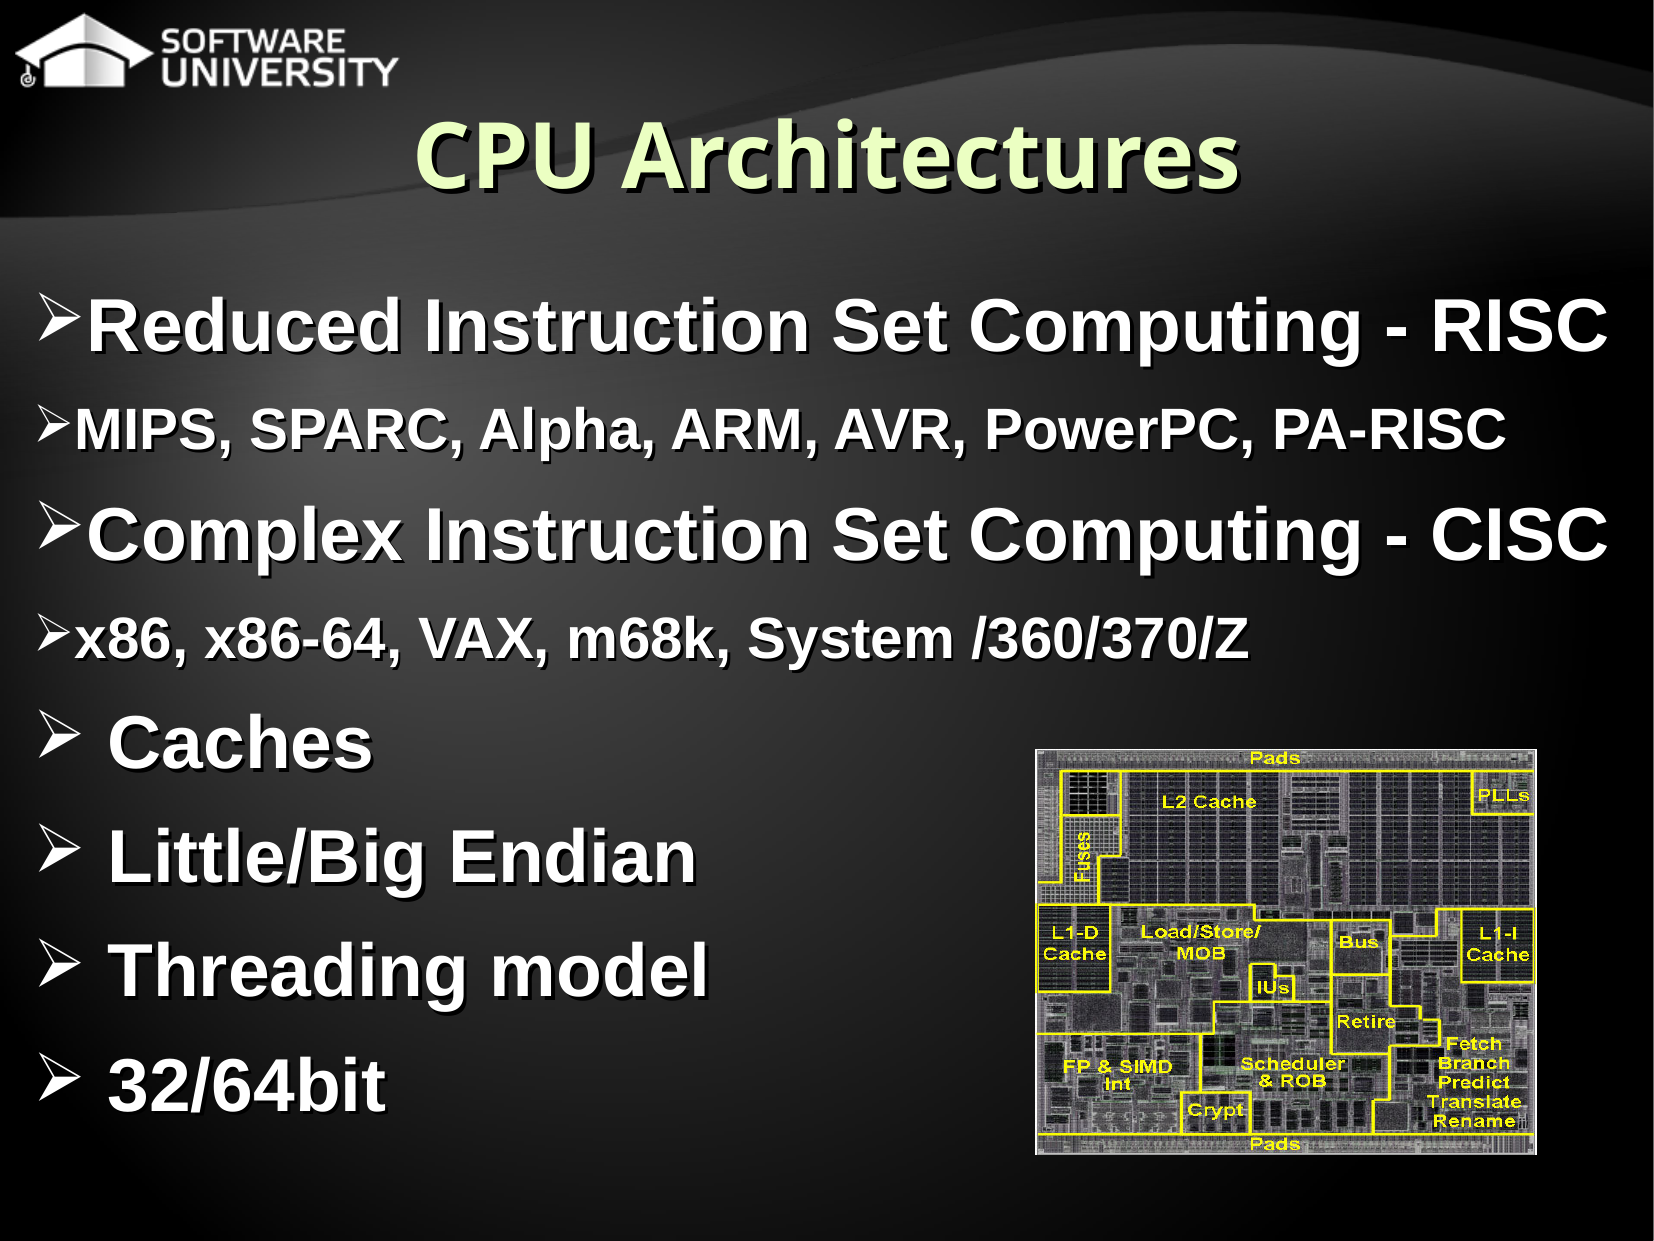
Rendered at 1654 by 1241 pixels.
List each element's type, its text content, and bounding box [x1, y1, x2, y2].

title CPU Architectures [82, 49, 1571, 240]
subtitle Reduced Instruction Set Computing - RISC MIPS, SPARC, Alpha, ARM, AVR, PowerPC, PA-RISC Complex Instruction Set Computing - CISC x86, x86-64, VAX, m68k, System /360/370/Z Caches Little/Big Endian Threading model 32/64bit [33, 240, 1624, 1171]
picture [0, 0, 1654, 1241]
